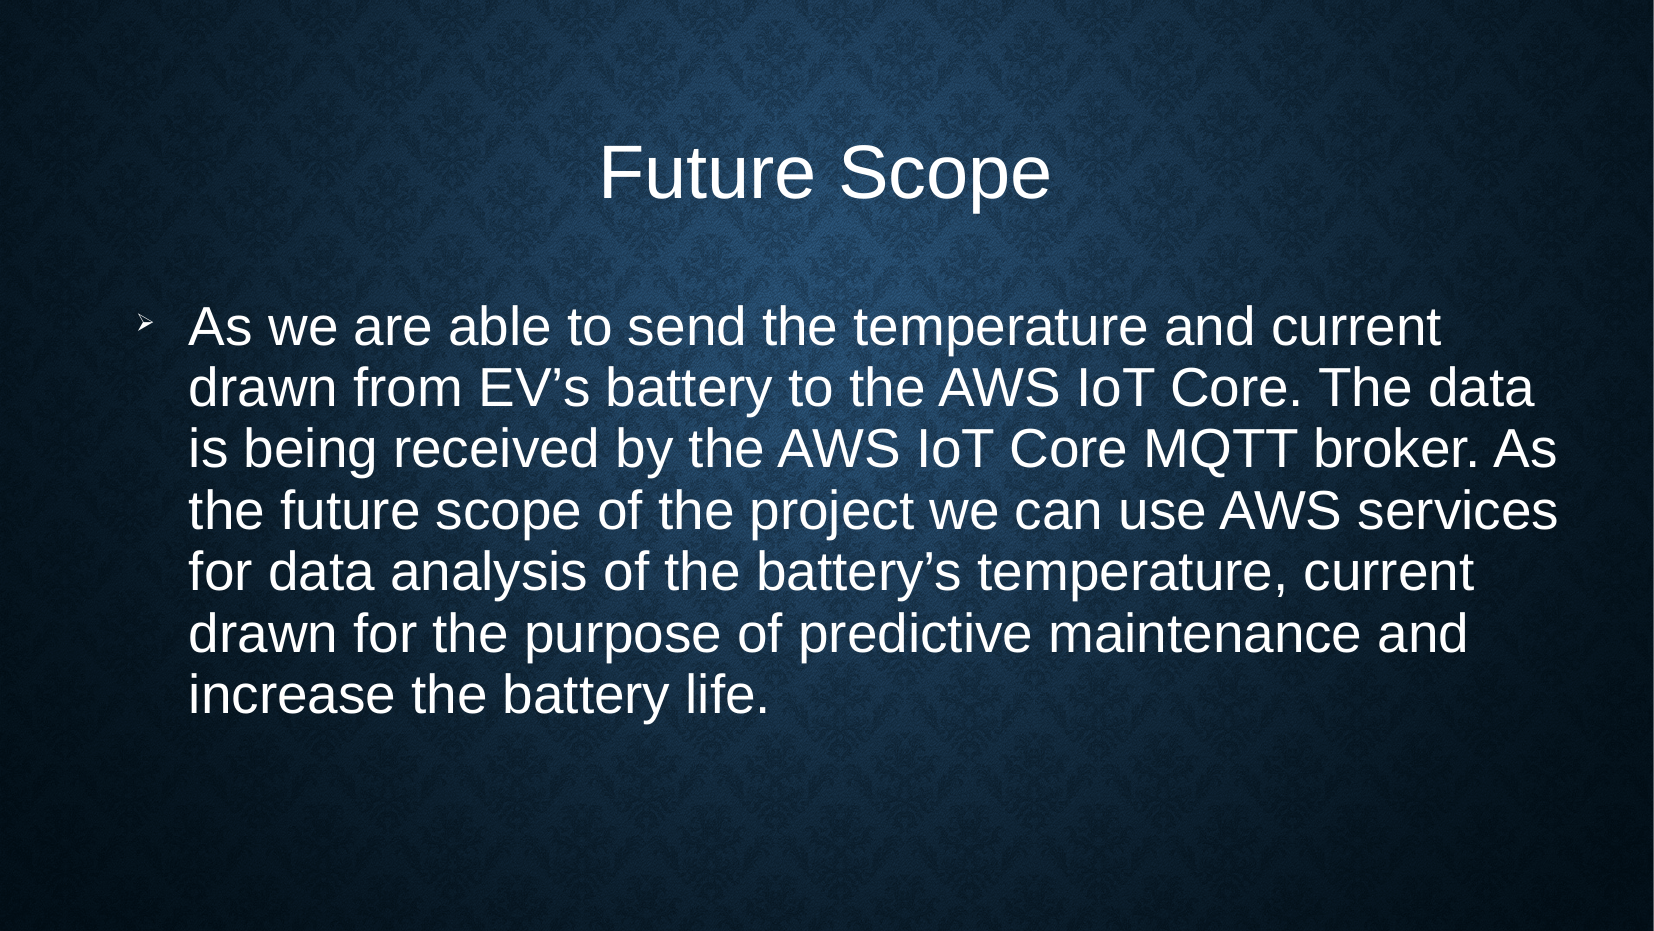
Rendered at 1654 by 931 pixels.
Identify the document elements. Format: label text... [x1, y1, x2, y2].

picture [0, 0, 1654, 931]
list As we are able to send the temperature and current drawn from EV’s battery to the AWS IoT Core. The data is being received by the AWS IoT Core MQTT broker. As the future scope of the project we can use AWS services for data analysis of the battery’s temperature, current drawn for the purpose of predictive maintenance and increase the battery life. [118, 295, 1571, 757]
title Future Scope [123, 82, 1528, 263]
